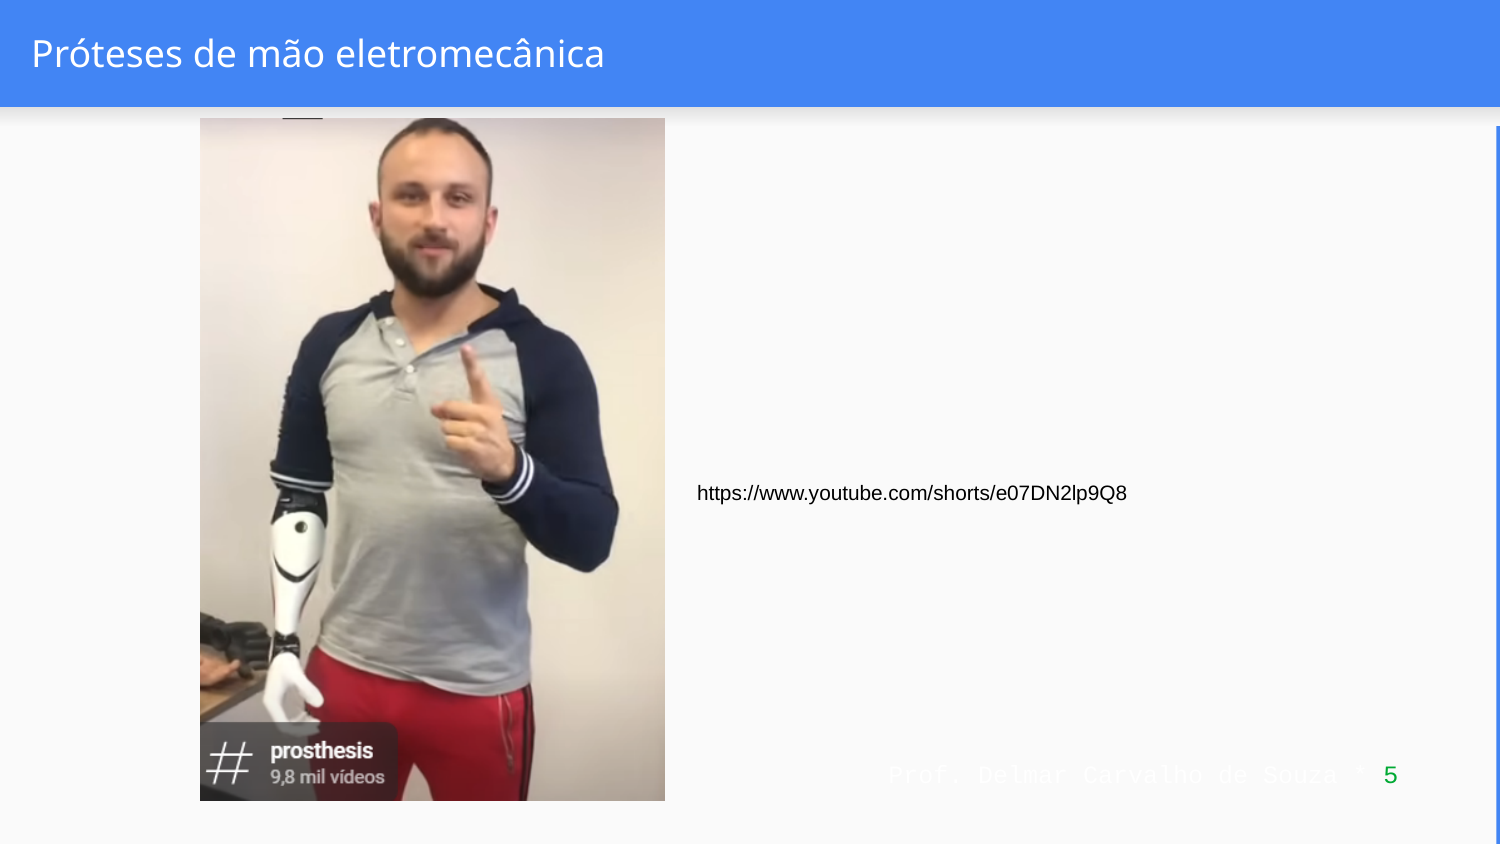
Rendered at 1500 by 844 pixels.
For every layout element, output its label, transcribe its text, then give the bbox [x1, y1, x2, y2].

picture [200, 118, 665, 801]
text_box https://www.youtube.com/shorts/e07DN2lp9Q8 [682, 474, 1158, 532]
title Próteses de mão eletromecânica [16, 2, 1464, 102]
